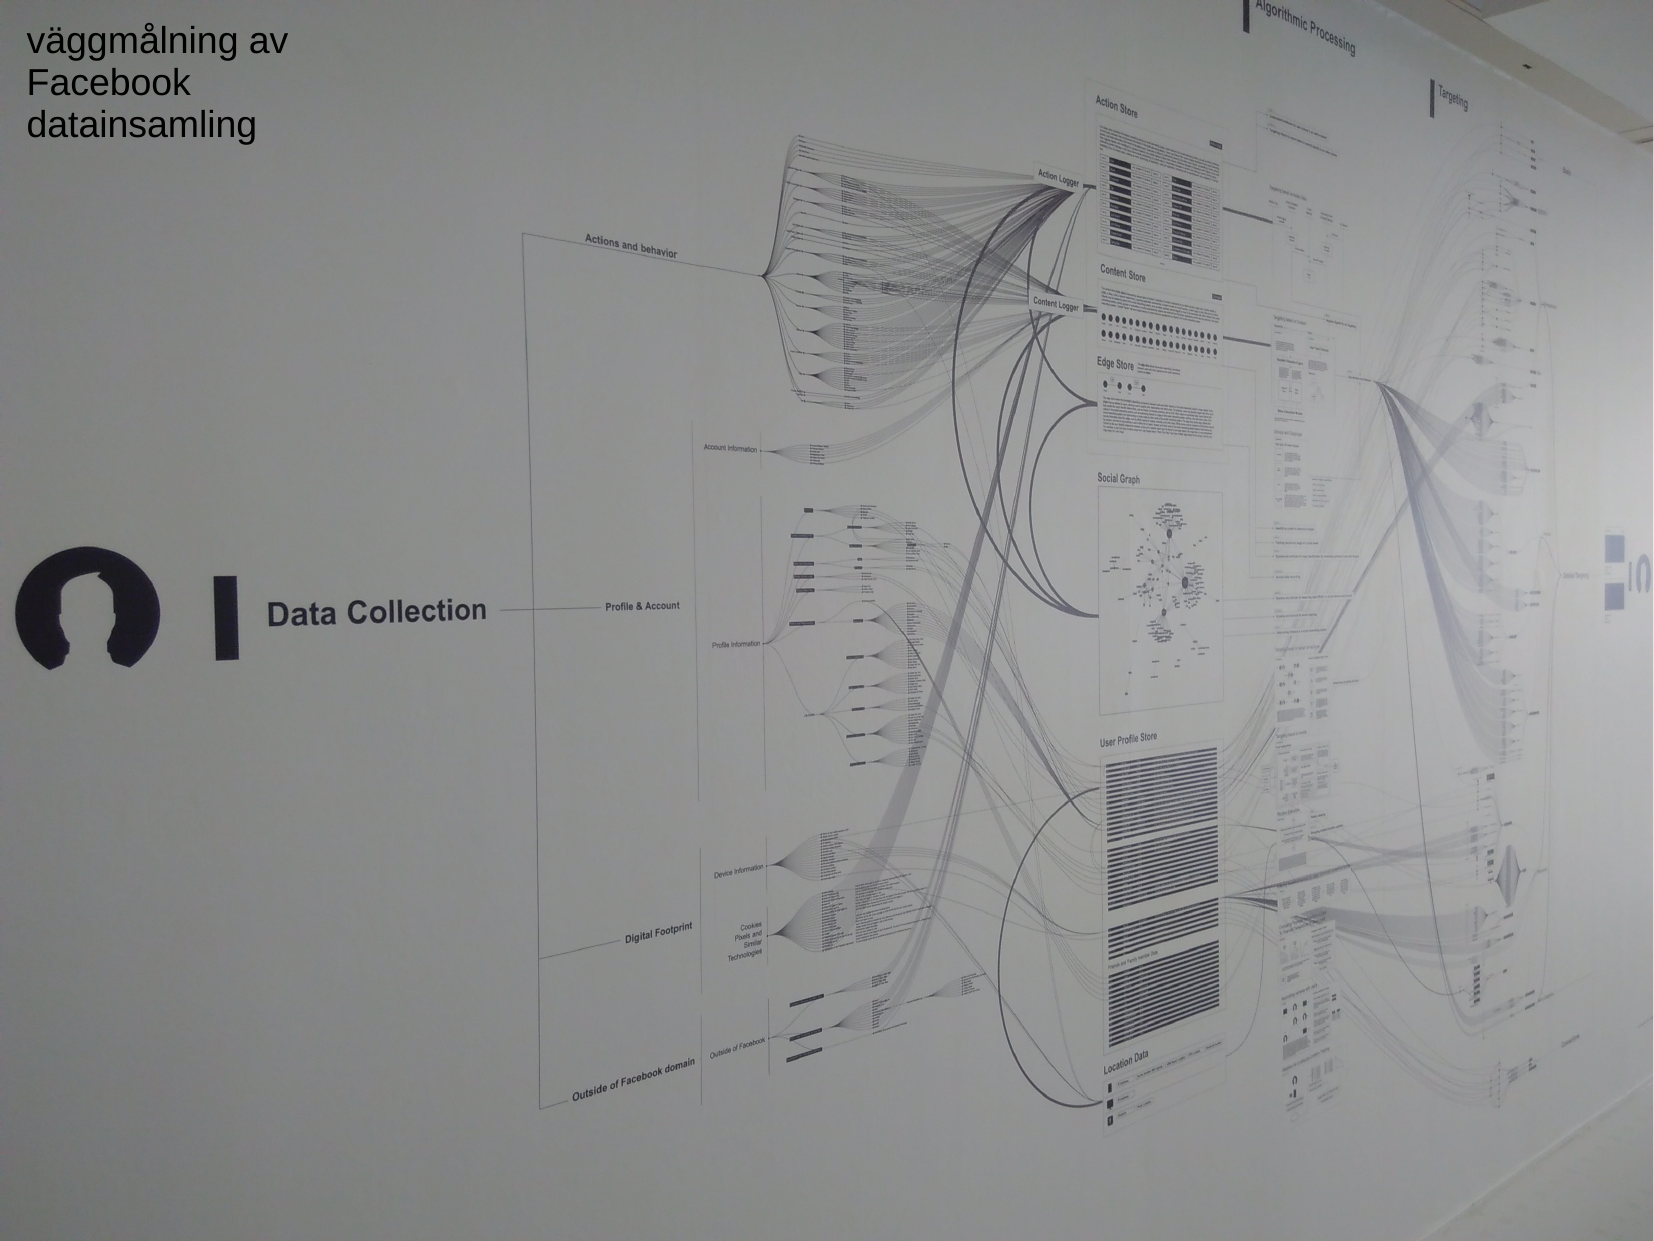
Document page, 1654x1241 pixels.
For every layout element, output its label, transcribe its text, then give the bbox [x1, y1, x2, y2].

picture [0, 0, 1654, 1241]
text_box väggmålning av Facebook datainsamling [11, 11, 426, 152]
